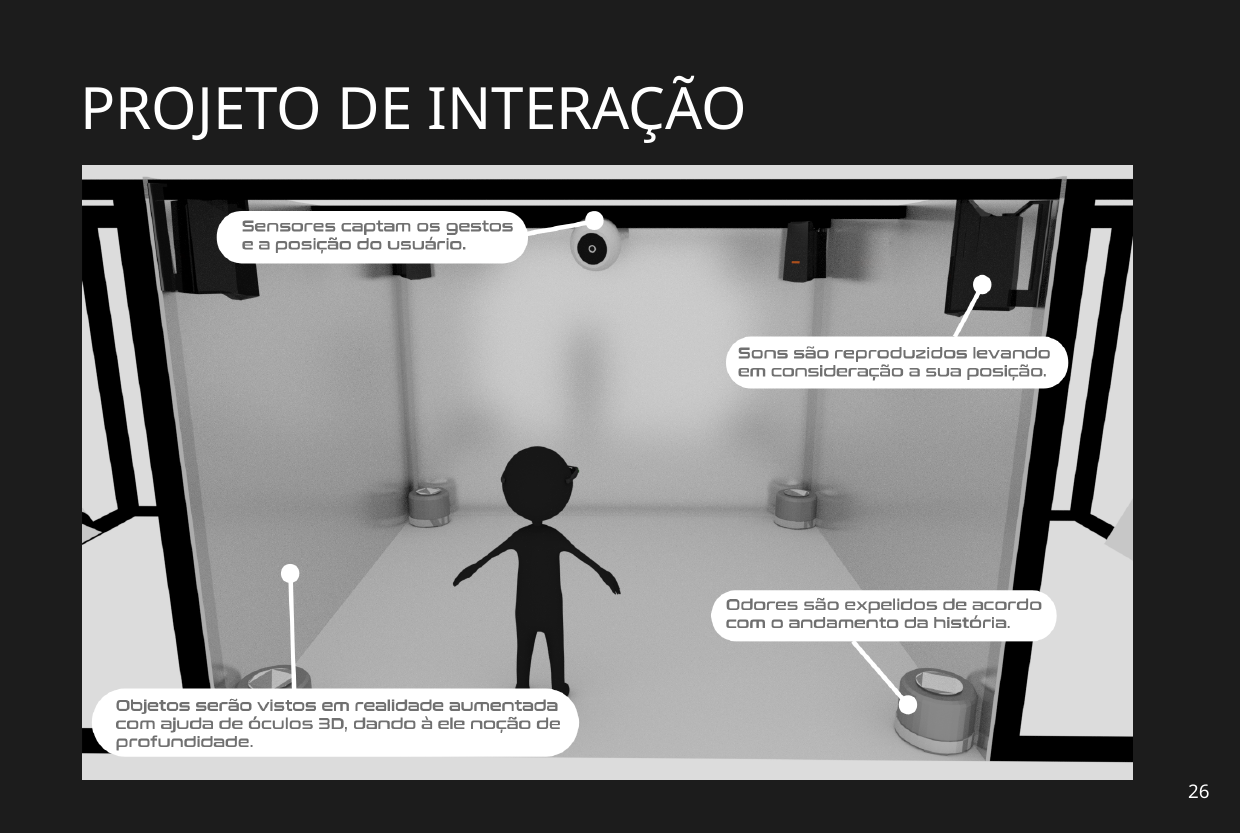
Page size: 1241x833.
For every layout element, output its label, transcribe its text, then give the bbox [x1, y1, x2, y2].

title 26 [1181, 778, 1217, 805]
picture [82, 165, 1133, 780]
title PROJETO DE INTERAÇÃO [80, 26, 1156, 188]
